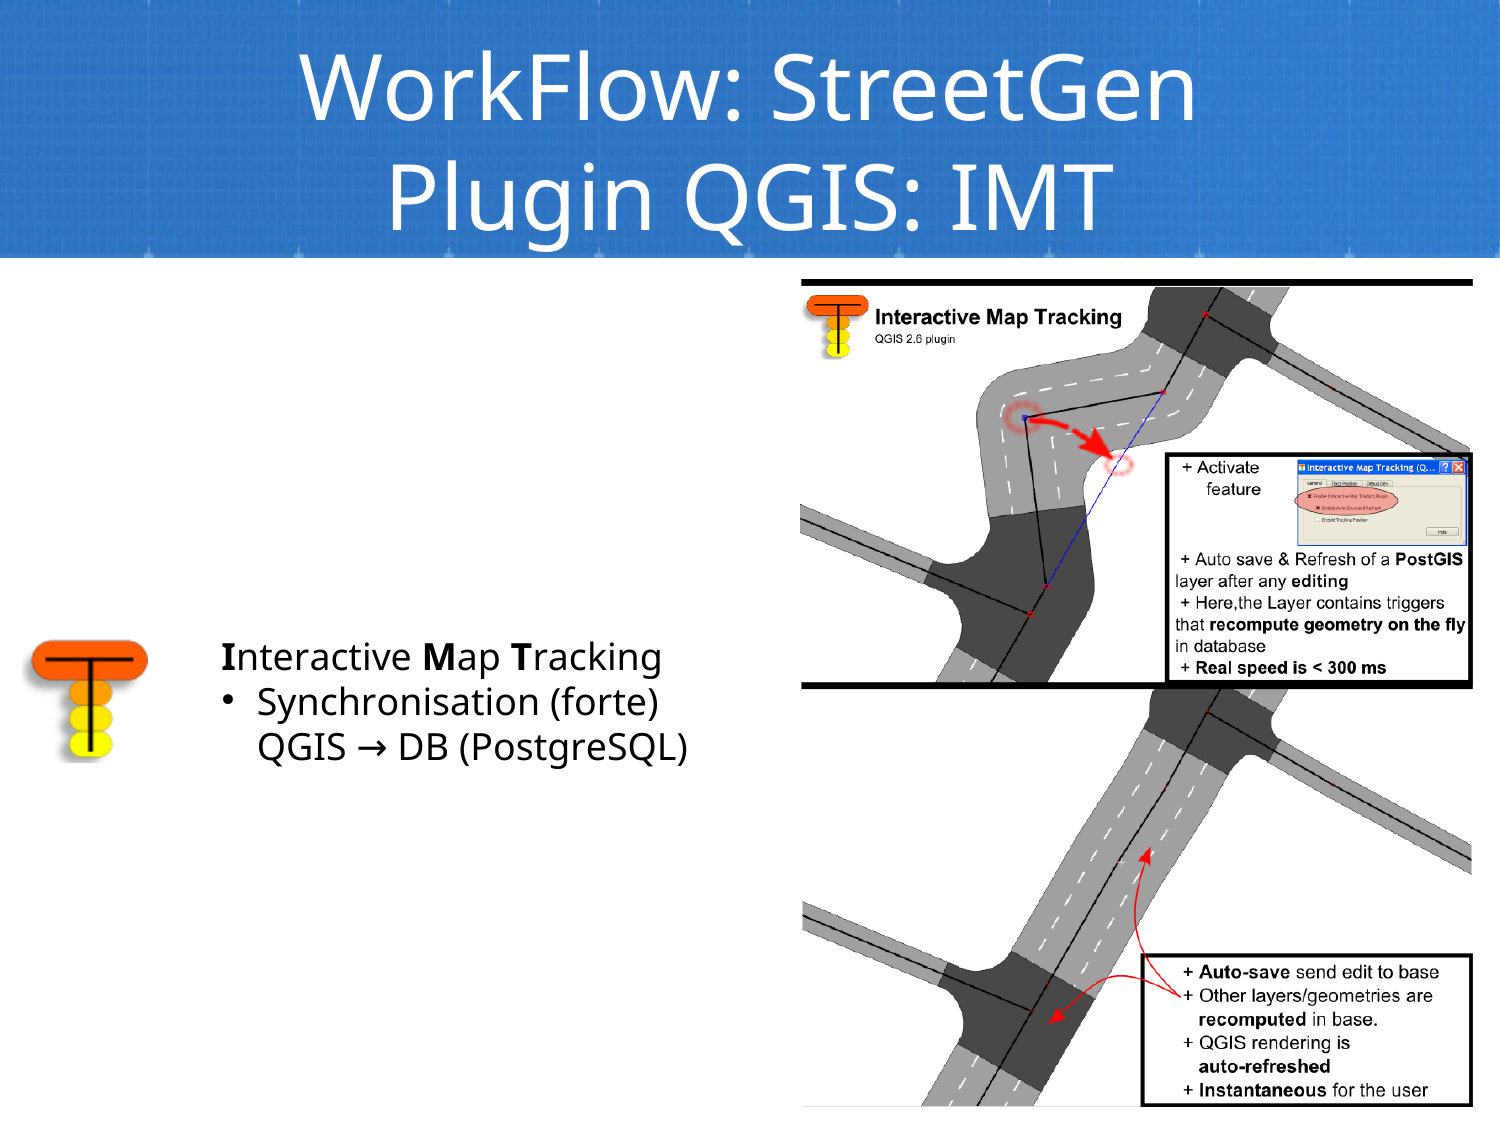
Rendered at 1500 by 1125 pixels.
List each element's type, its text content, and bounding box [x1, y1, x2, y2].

picture [0, 0, 1500, 258]
picture [22, 637, 148, 763]
title WorkFlow: StreetGen Plugin QGIS: IMT [35, 45, 1465, 233]
text_box Interactive Map Tracking Synchronisation (forte) QGIS → DB (PostgreSQL) [206, 626, 1436, 821]
picture [800, 279, 1473, 1107]
